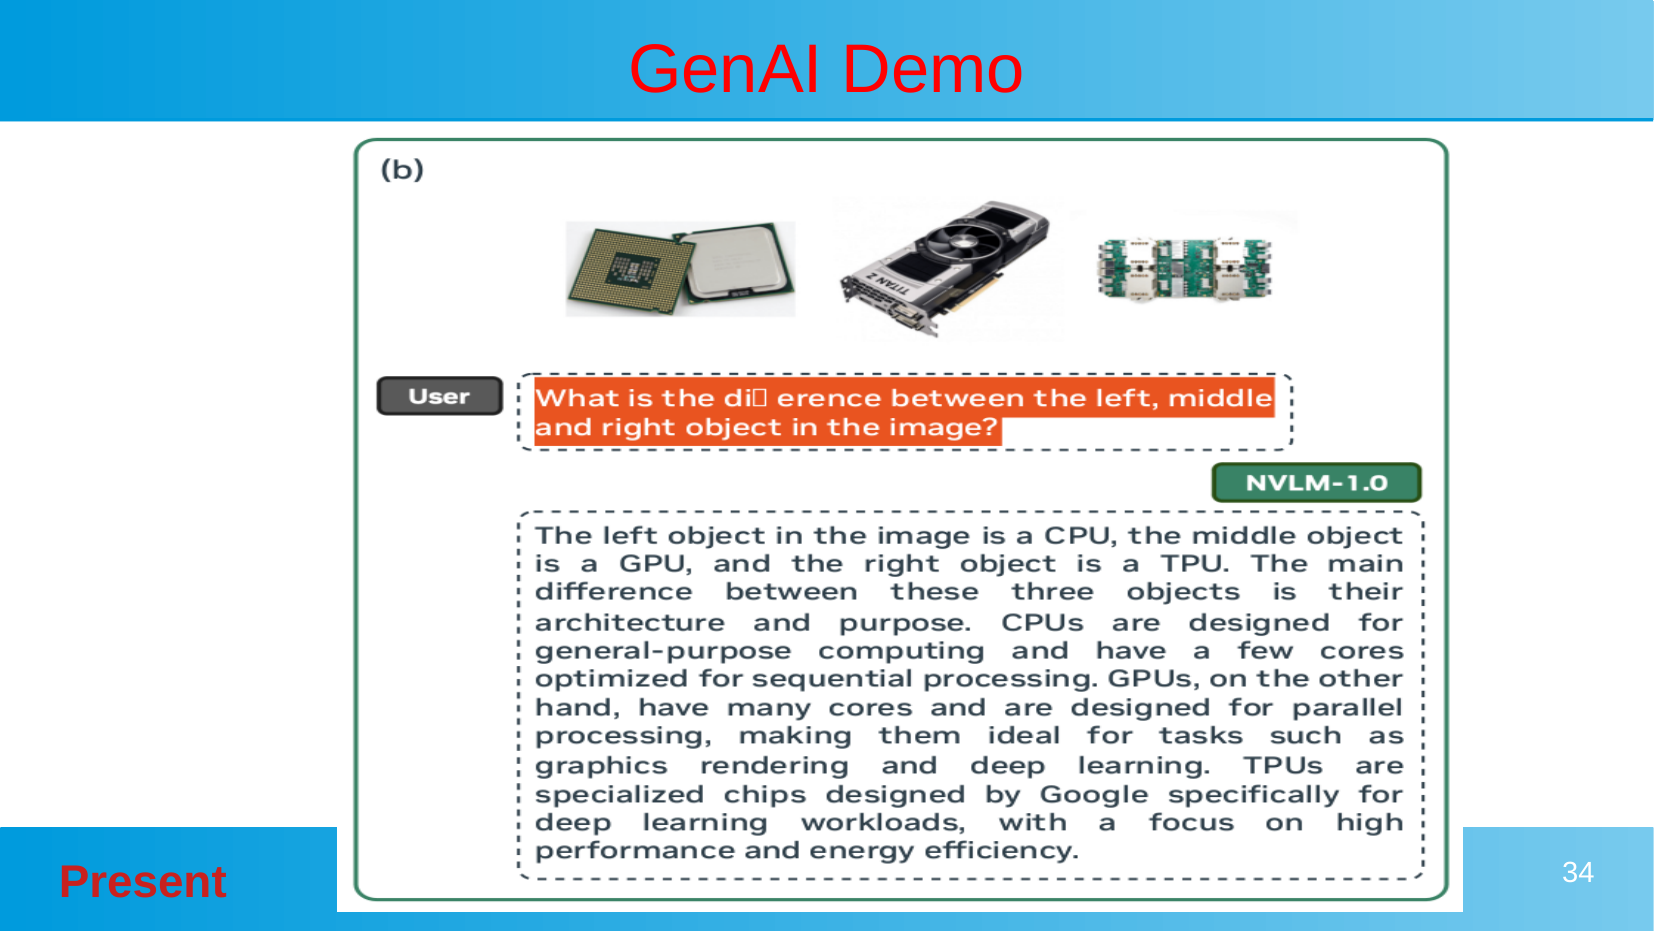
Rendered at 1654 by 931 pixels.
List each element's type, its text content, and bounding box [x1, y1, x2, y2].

title GenAI Demo [59, 29, 1595, 108]
picture [337, 125, 1463, 912]
